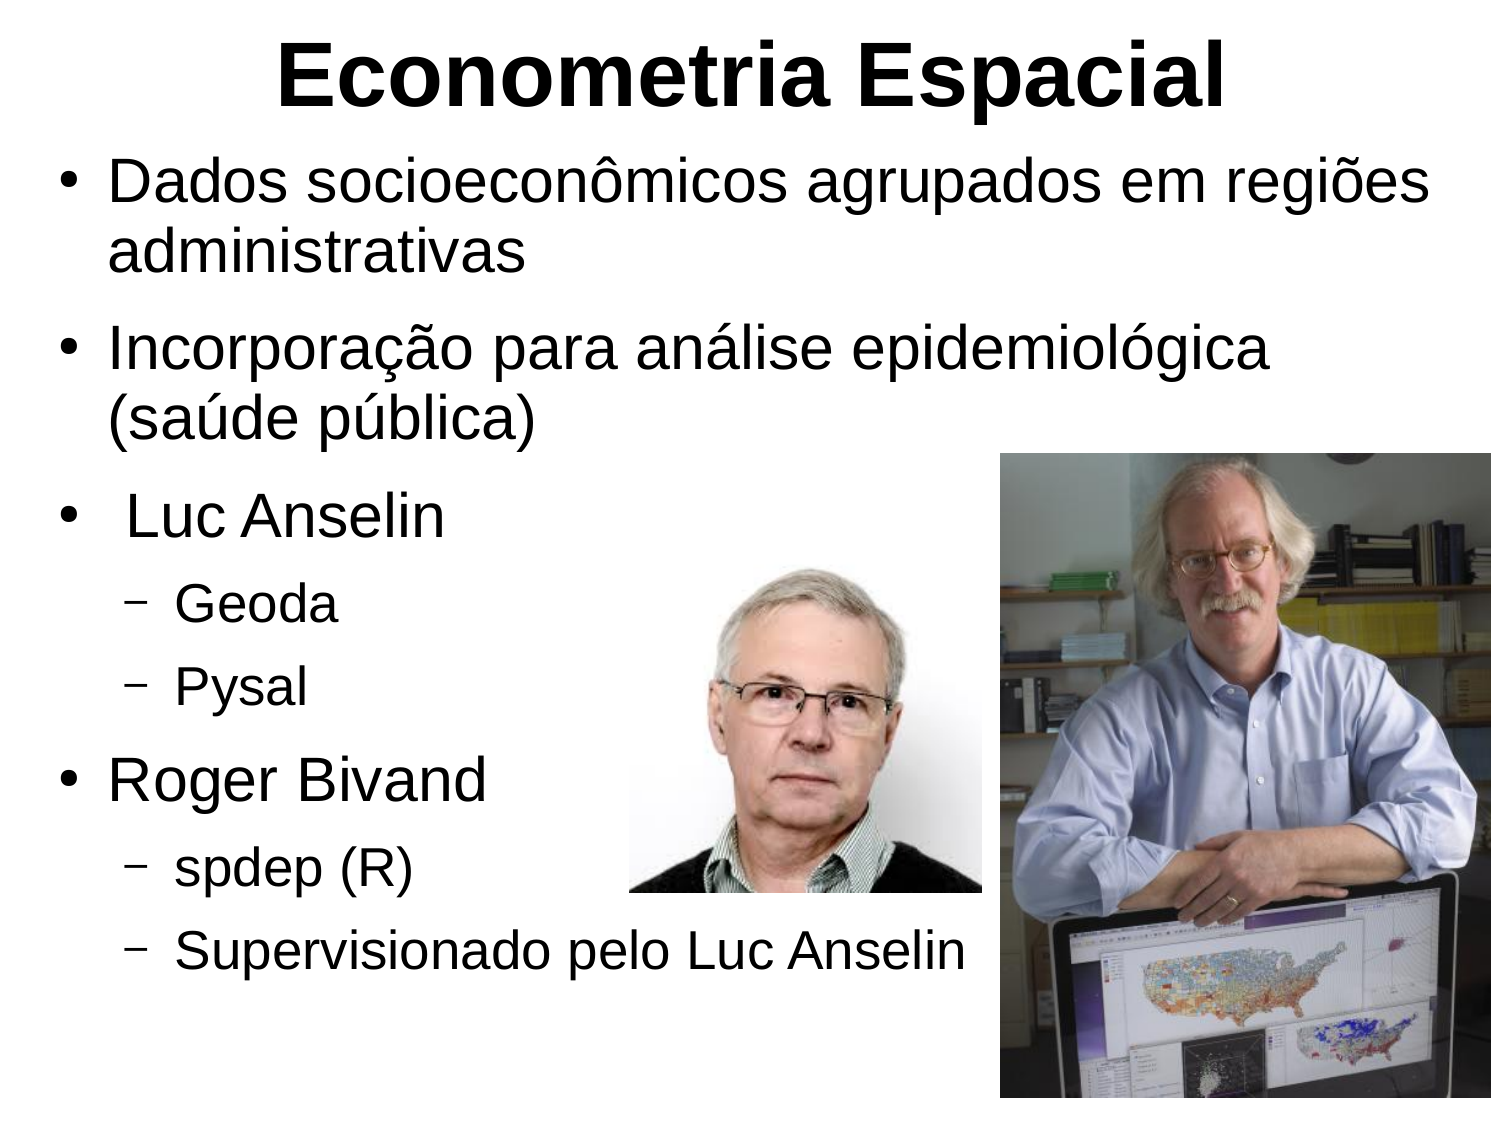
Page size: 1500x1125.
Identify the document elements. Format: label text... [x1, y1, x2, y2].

list Dados socioeconômicos agrupados em regiões administrativas Incorporação para análise epidemiológica (saúde pública) Luc Anselin Geoda Pysal Roger Bivand spdep (R) Supervisionado pelo Luc Anselin [41, 145, 1472, 988]
picture [629, 540, 982, 893]
picture [1000, 453, 1491, 1098]
title Econometria Espacial [105, 0, 1400, 145]
